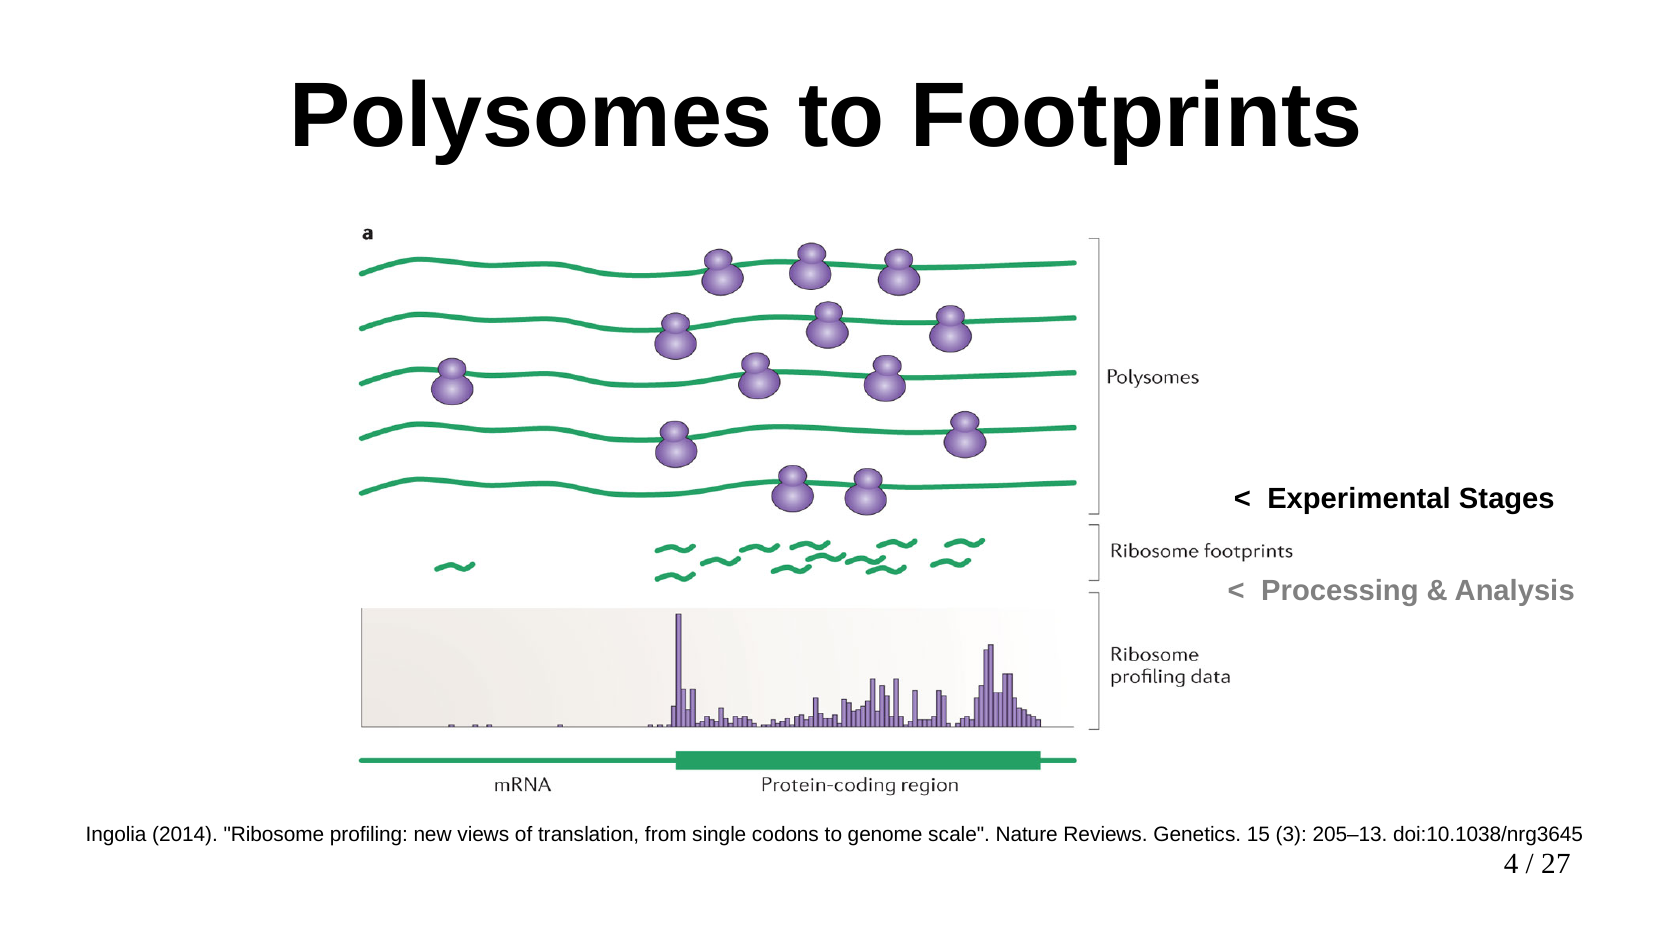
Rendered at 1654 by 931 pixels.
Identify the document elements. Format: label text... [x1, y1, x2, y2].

text_box < Processing & Analysis [1204, 566, 1595, 615]
title Polysomes to Footprints [82, 37, 1571, 193]
picture [354, 224, 1300, 814]
text_box Ingolia (2014). "Ribosome profiling: new views of translation, from single codons to genome scale". Nature Reviews. Genetics. 15 (3): 205–13. doi:10.1038/nrg3645 [70, 814, 1607, 863]
text_box < Experimental Stages [1210, 474, 1577, 532]
